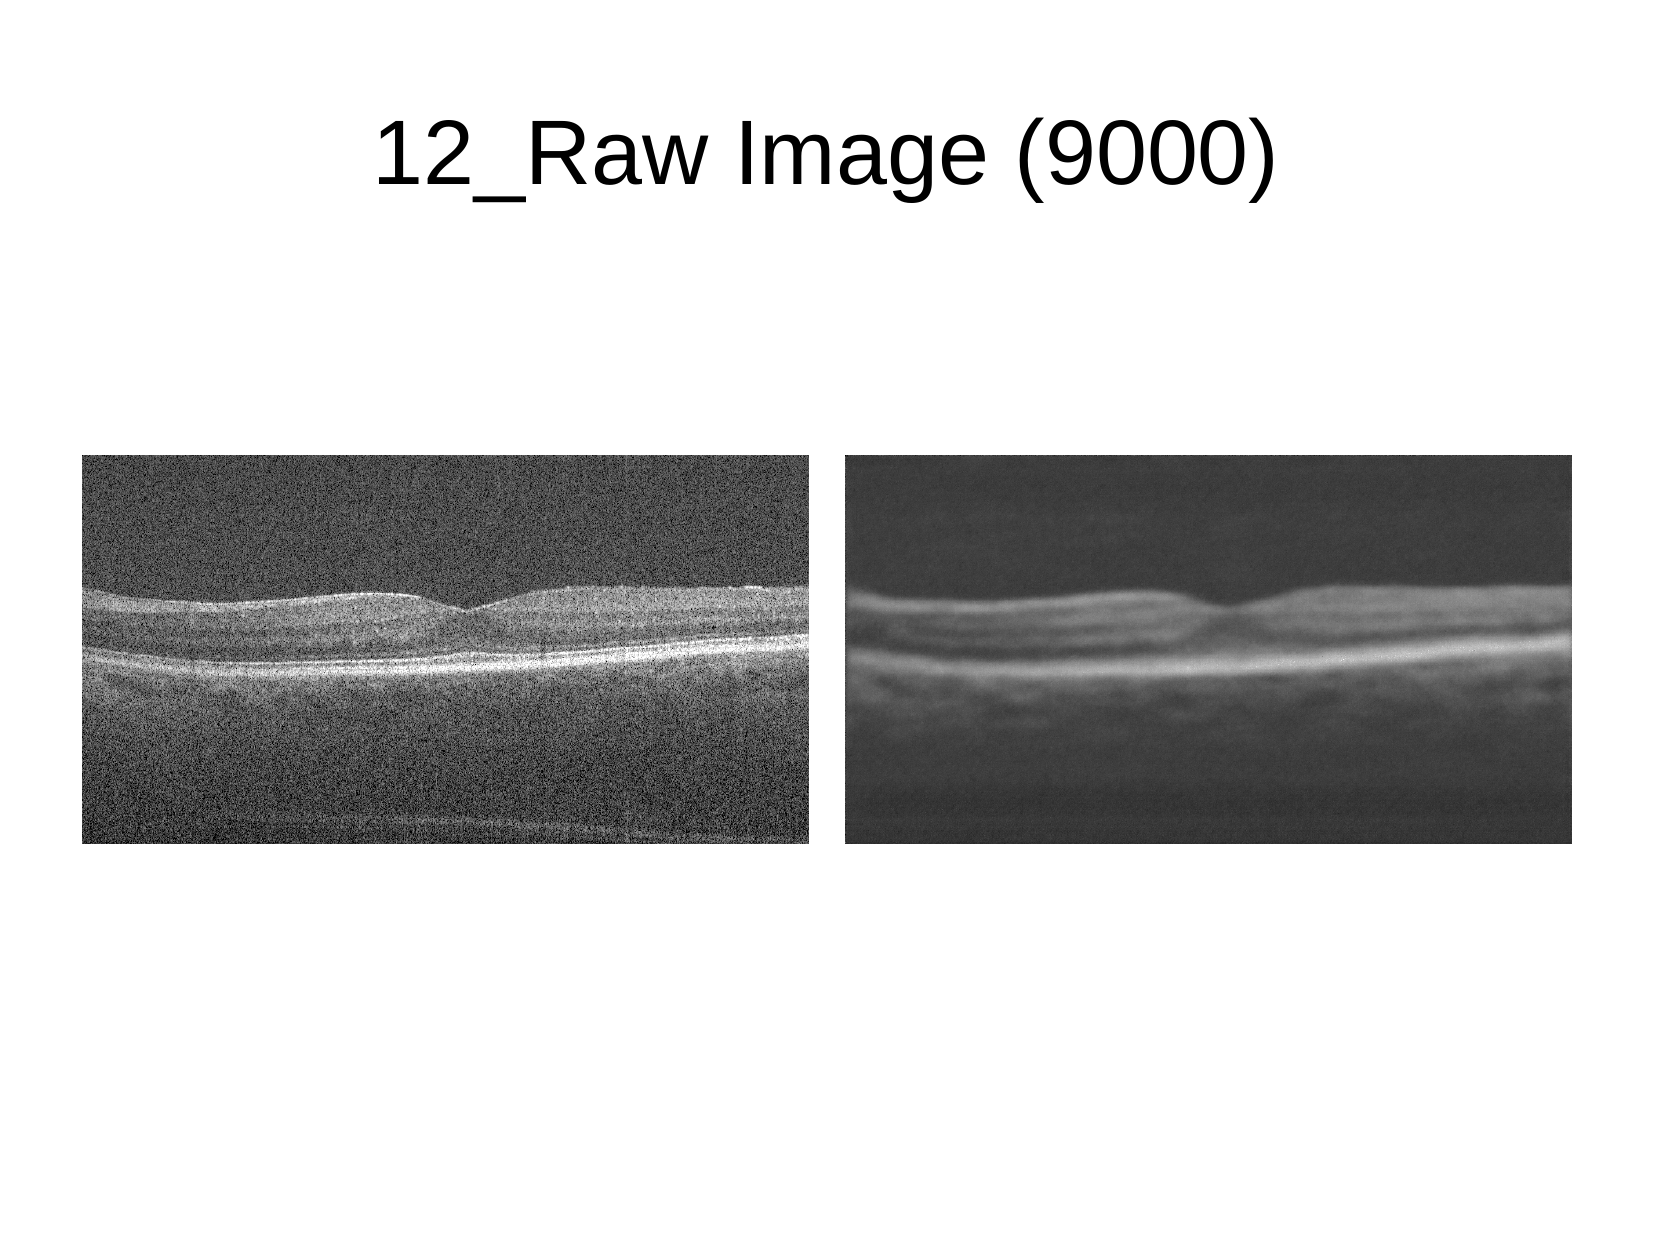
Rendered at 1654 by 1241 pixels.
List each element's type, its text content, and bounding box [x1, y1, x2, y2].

picture [845, 455, 1572, 845]
title 12_Raw Image (9000) [82, 49, 1571, 257]
picture [82, 455, 809, 845]
